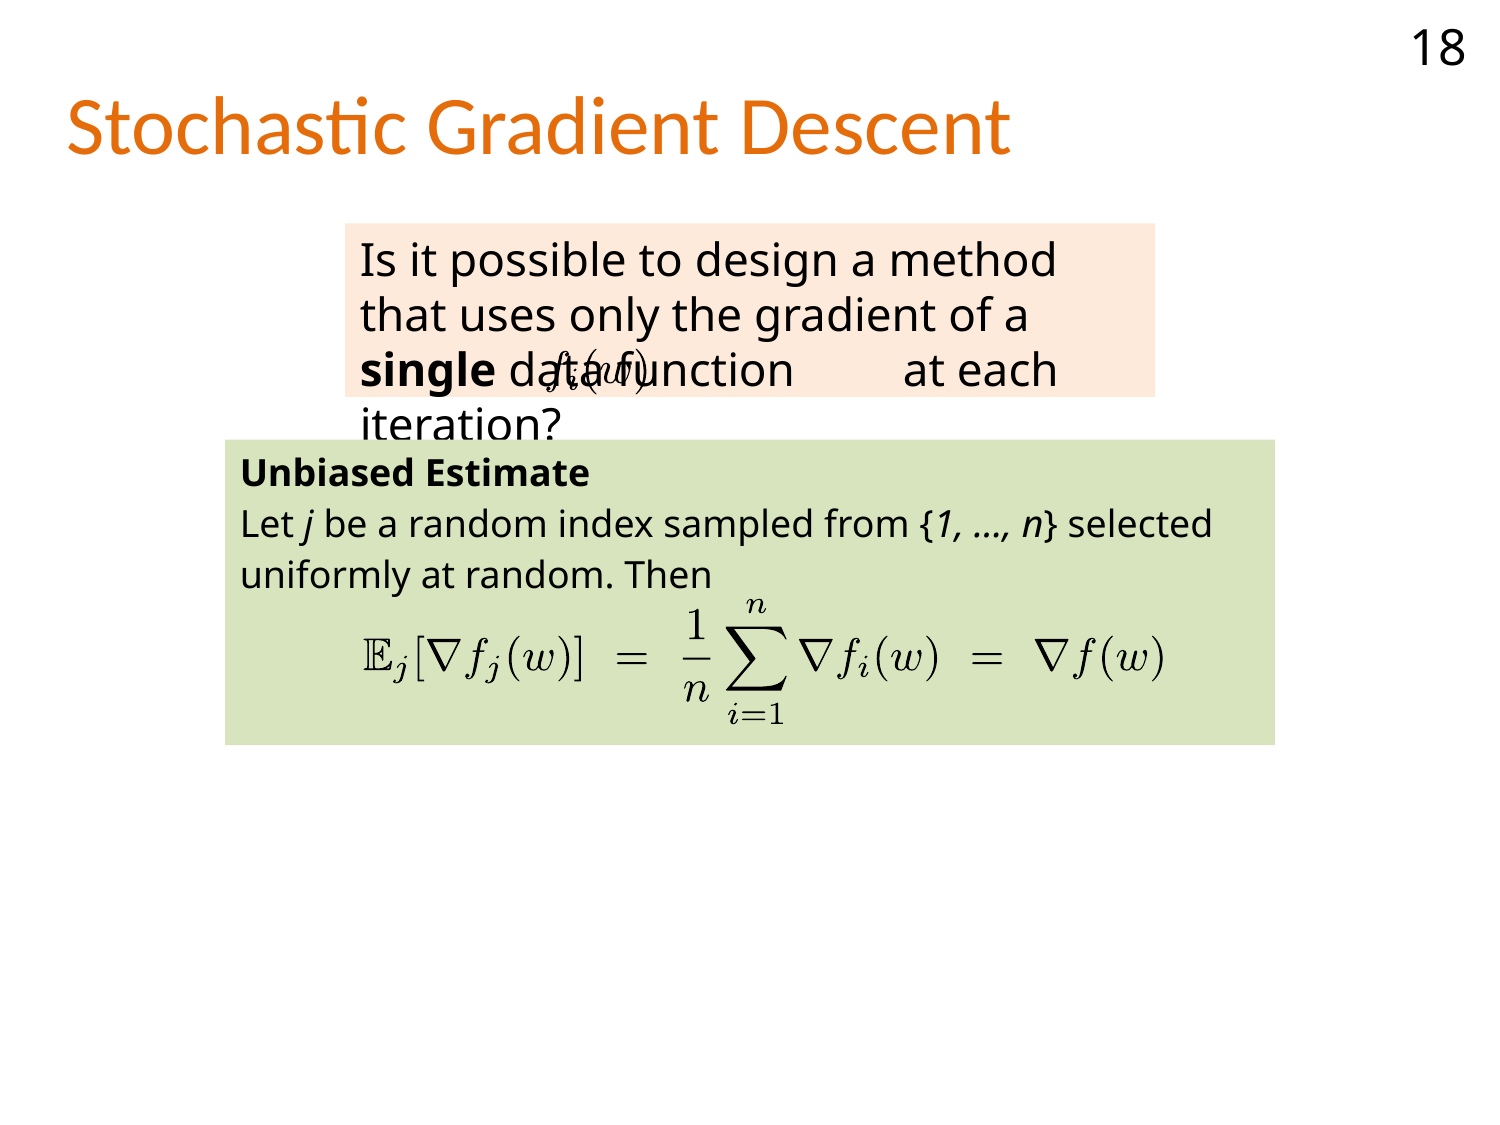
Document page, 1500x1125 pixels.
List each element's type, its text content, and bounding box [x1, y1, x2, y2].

text_box Stochastic Gradient Descent [51, 27, 1432, 215]
text_box [362, 598, 1167, 725]
text_box Unbiased Estimate Let j be a random index sampled from {1, …, n} selected uniformly at random. Then [225, 439, 1276, 746]
text_box Is it possible to design a method that uses only the gradient of a single data function at each iteration? [345, 223, 1156, 397]
text_box [543, 348, 651, 395]
